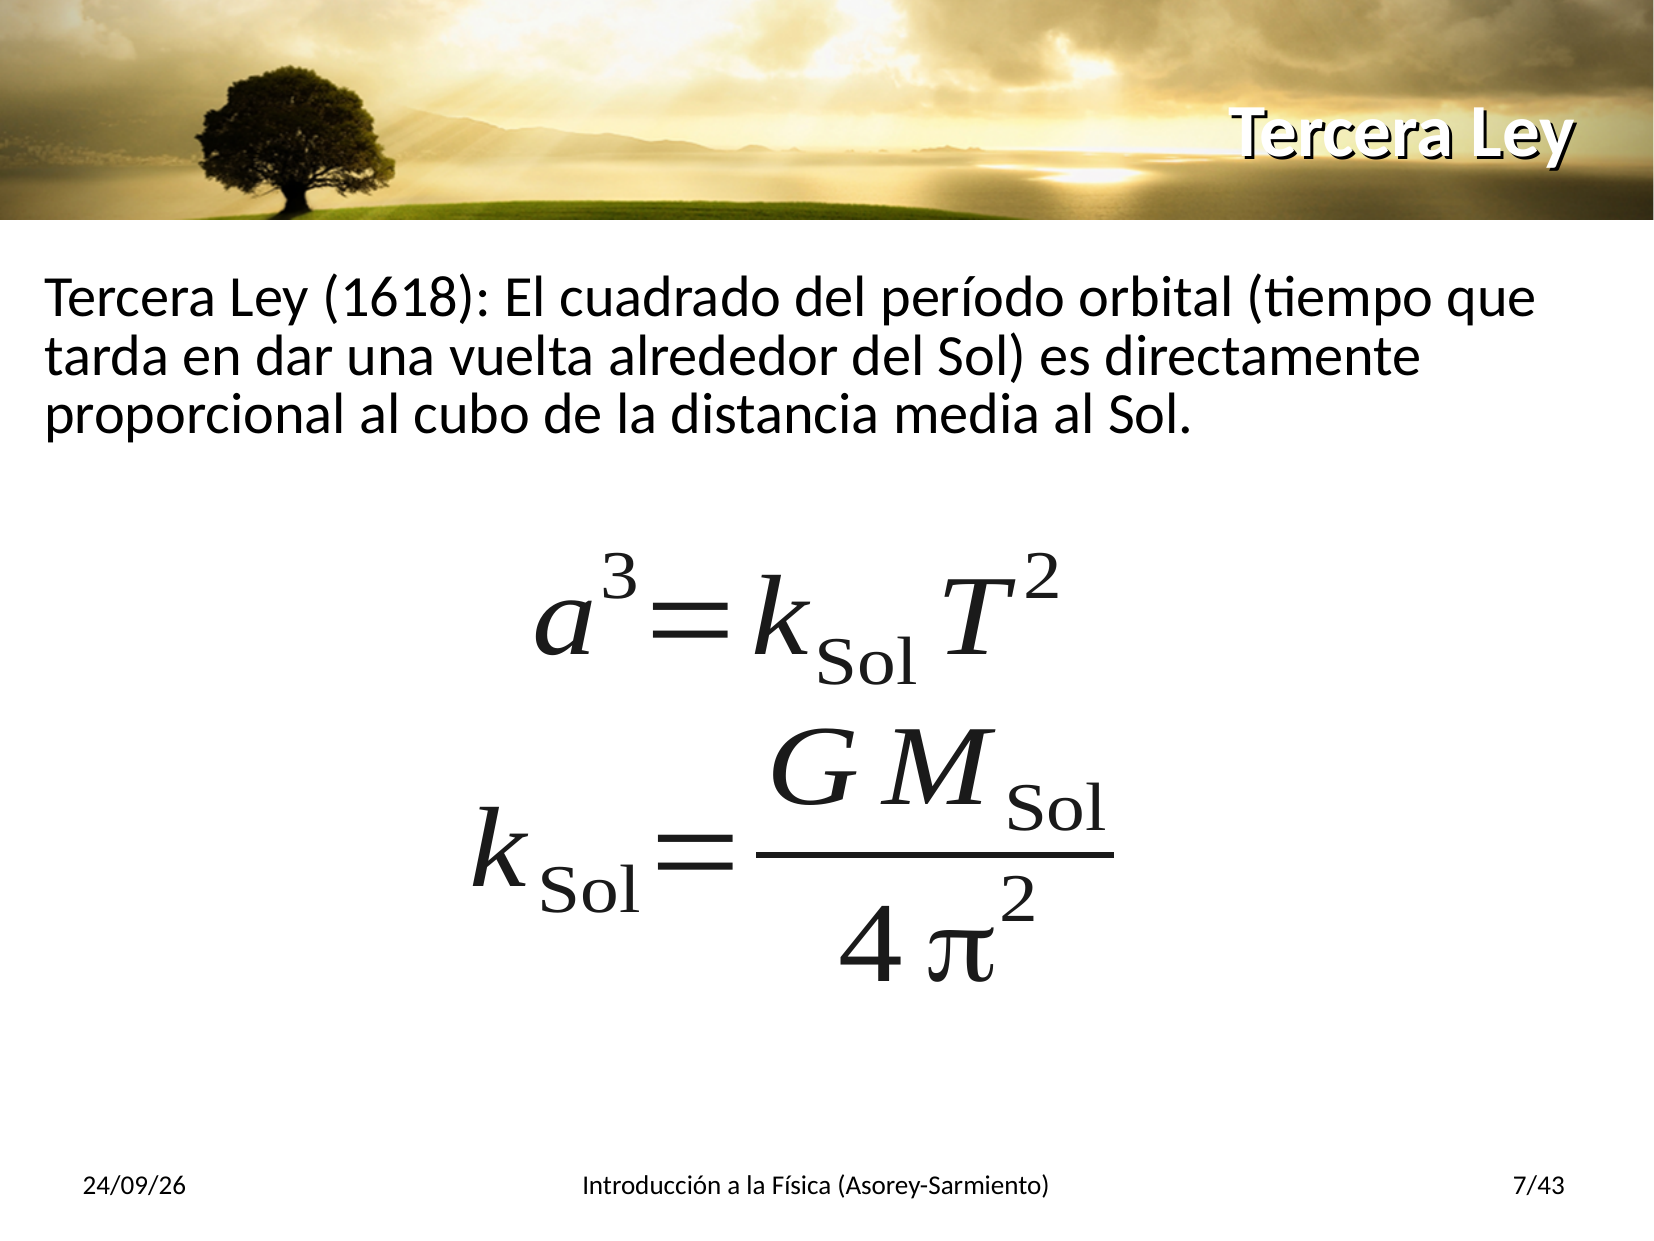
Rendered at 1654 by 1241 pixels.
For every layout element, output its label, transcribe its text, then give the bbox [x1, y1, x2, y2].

title Tercera Ley [86, 49, 1576, 226]
text_box Tercera Ley (1618): El cuadrado del período orbital (tiempo que tarda en dar una vuelta alrededor del Sol) es directamente proporcional al cubo de la distancia media al Sol. [29, 265, 1654, 495]
picture [0, 0, 1654, 220]
chart [450, 538, 1142, 1006]
